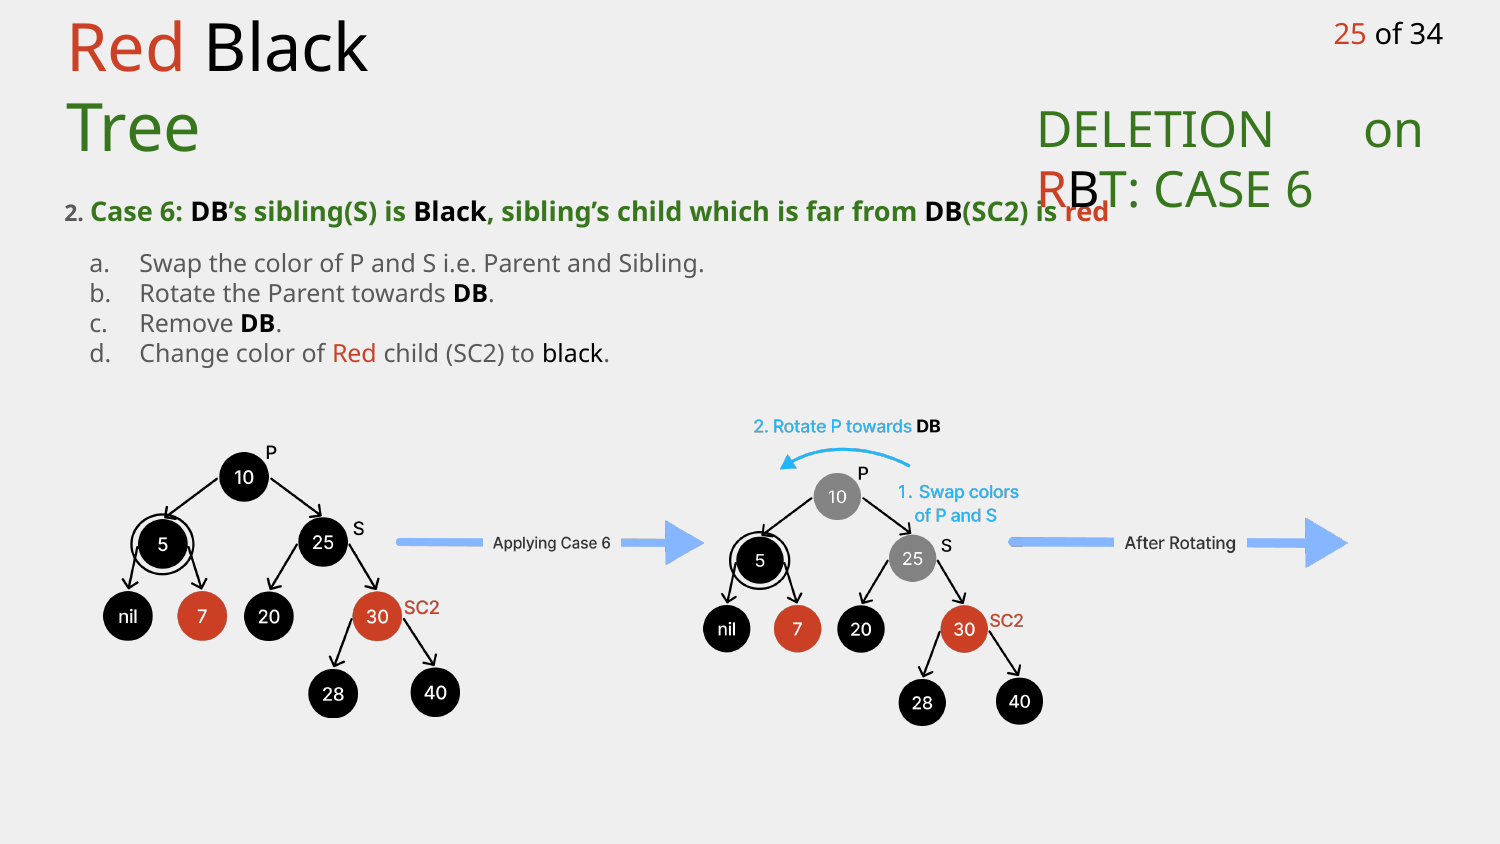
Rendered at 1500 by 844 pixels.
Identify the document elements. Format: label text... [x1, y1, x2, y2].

picture [103, 419, 1348, 726]
text_box DELETION on RBT: CASE 6 [1021, 82, 1440, 233]
title Red Black Tree [51, 93, 437, 179]
text_box 25 of 34 [1318, 0, 1500, 65]
text_box 2. Case 6: DB’s sibling(S) is Black, sibling’s child which is far from DB(SC2) is red Swap the color of P and S i.e. Parent and Sibling. Rotate the Parent towards DB. Remove DB. Change color of Red child (SC2) to black. [49, 179, 1468, 383]
